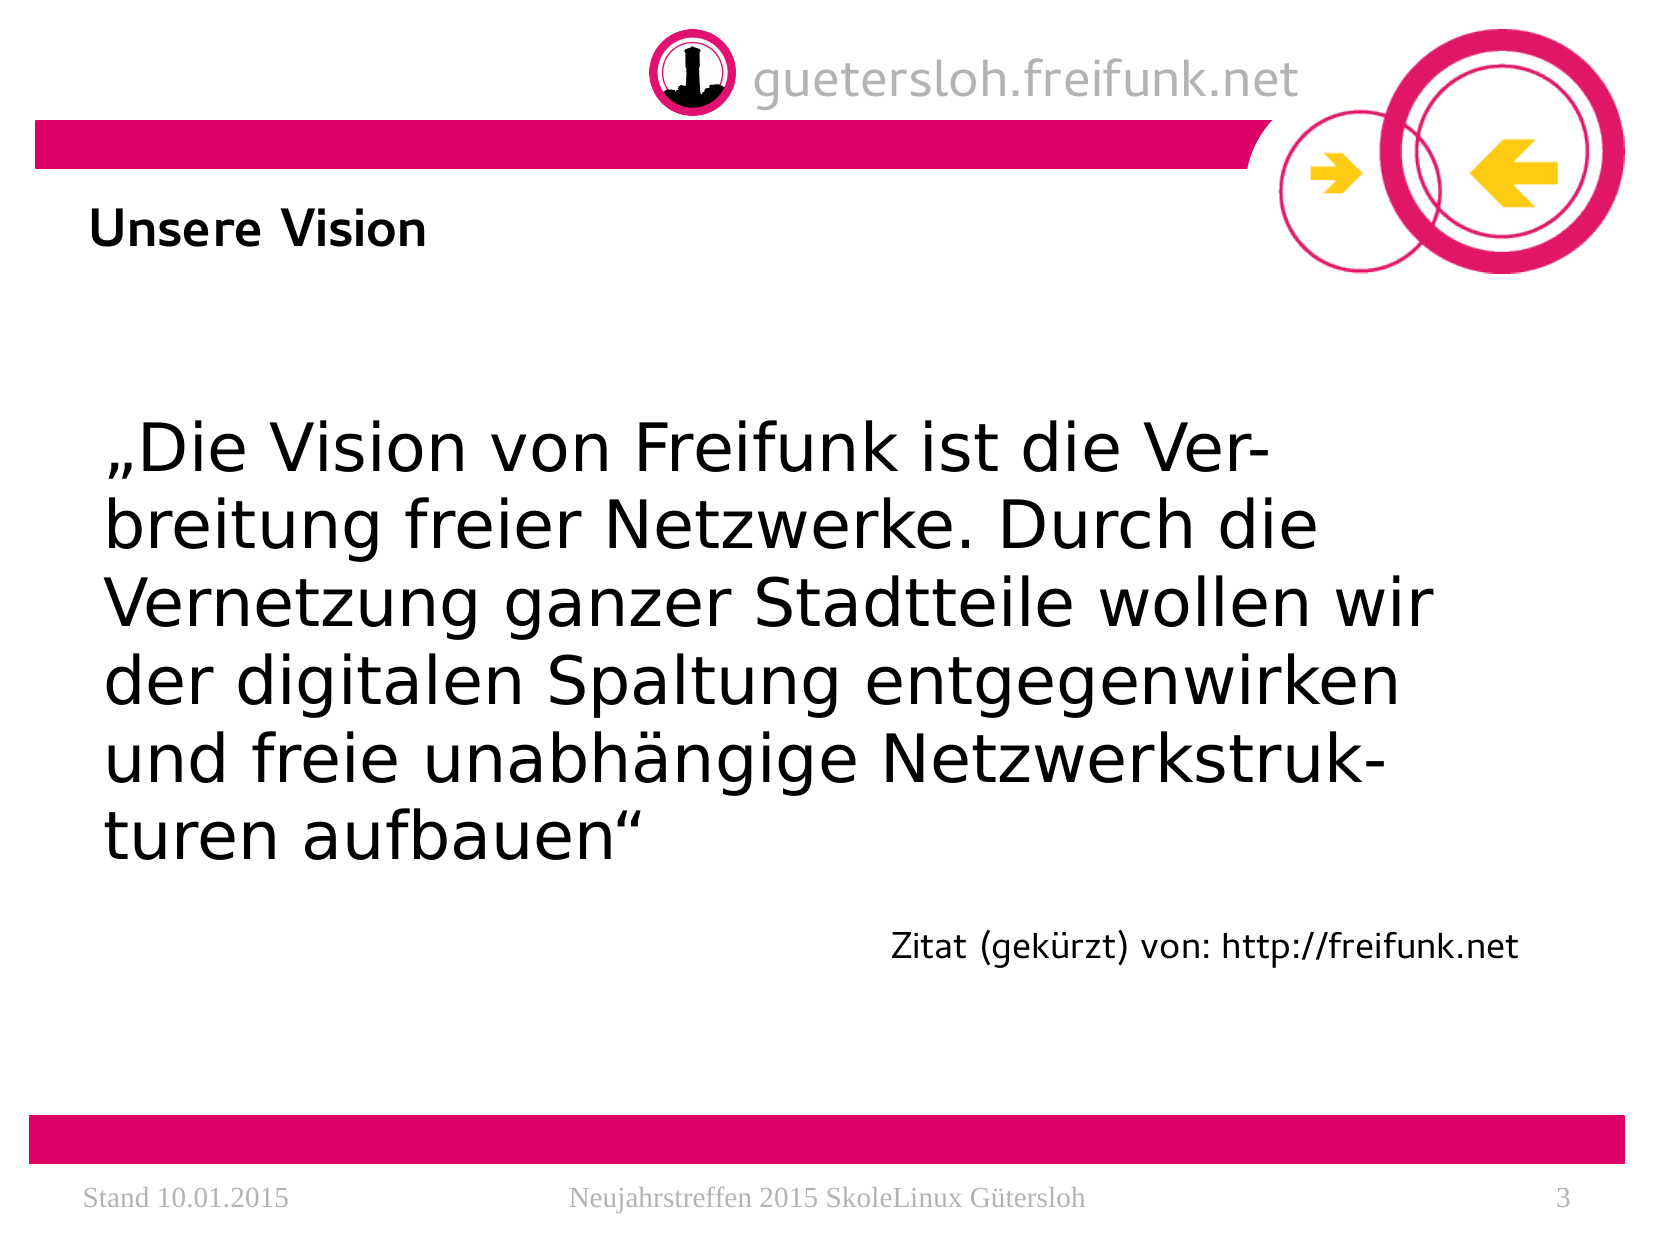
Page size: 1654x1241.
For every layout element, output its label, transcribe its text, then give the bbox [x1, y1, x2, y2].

text_box „Die Vision von Freifunk ist die Ver-breitung freier Netzwerke. Durch die Vernetzung ganzer Stadtteile wollen wir der digitalen Spaltung entgegenwirken und freie unabhängige Netzwerkstruk-turen aufbauen“ Zitat (gekürzt) von: http://freifunk.net [88, 401, 1536, 978]
picture [649, 29, 736, 116]
picture [1278, 29, 1625, 274]
title Unsere Vision [88, 188, 1123, 278]
